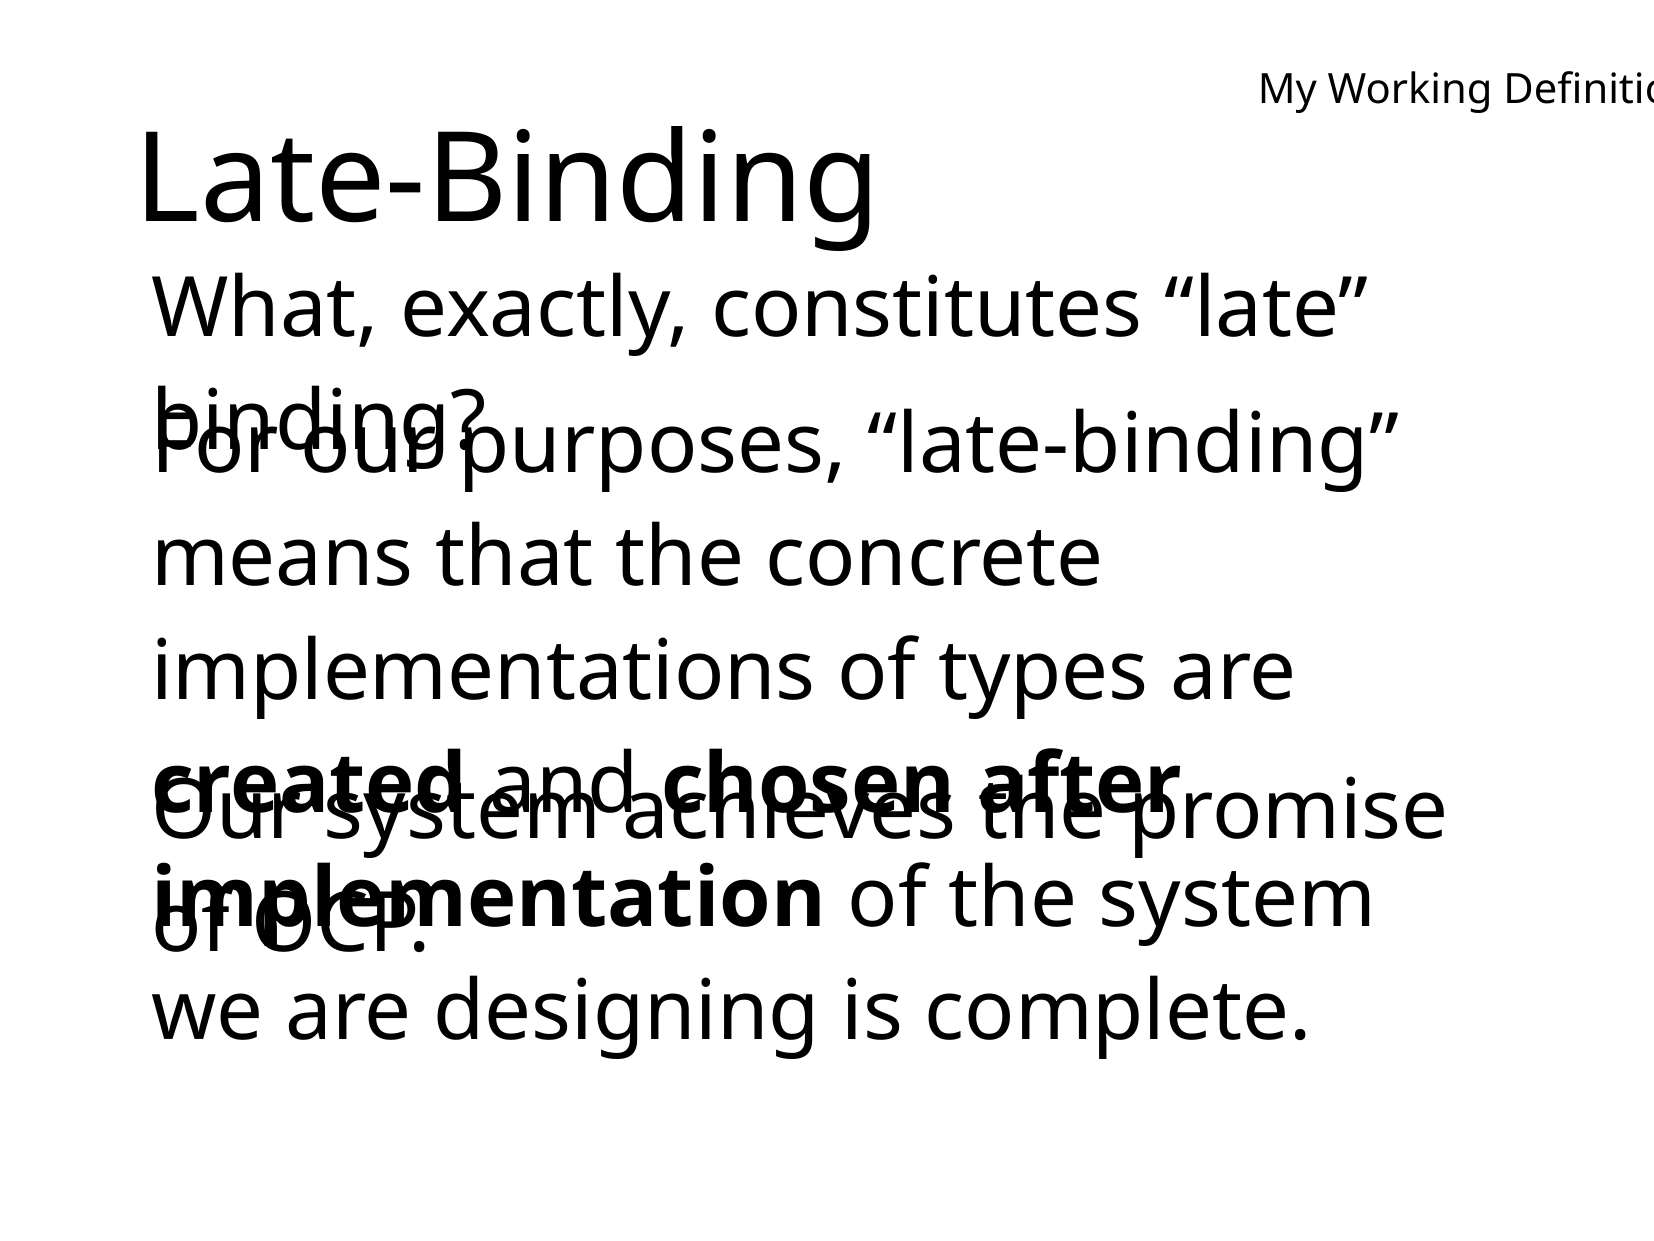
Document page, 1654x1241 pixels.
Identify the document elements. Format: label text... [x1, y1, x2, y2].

text_box Our system achieves the promise of OCP. [136, 741, 1471, 833]
text_box What, exactly, constitutes “late” binding? [136, 239, 1471, 331]
text_box Late-Binding [120, 80, 1378, 211]
text_box My Working Definition [1243, 51, 1593, 106]
text_box For our purposes, “late-binding” means that the concrete implementations of types are created and chosen after implementation of the system we are designing is complete. [136, 375, 1501, 772]
